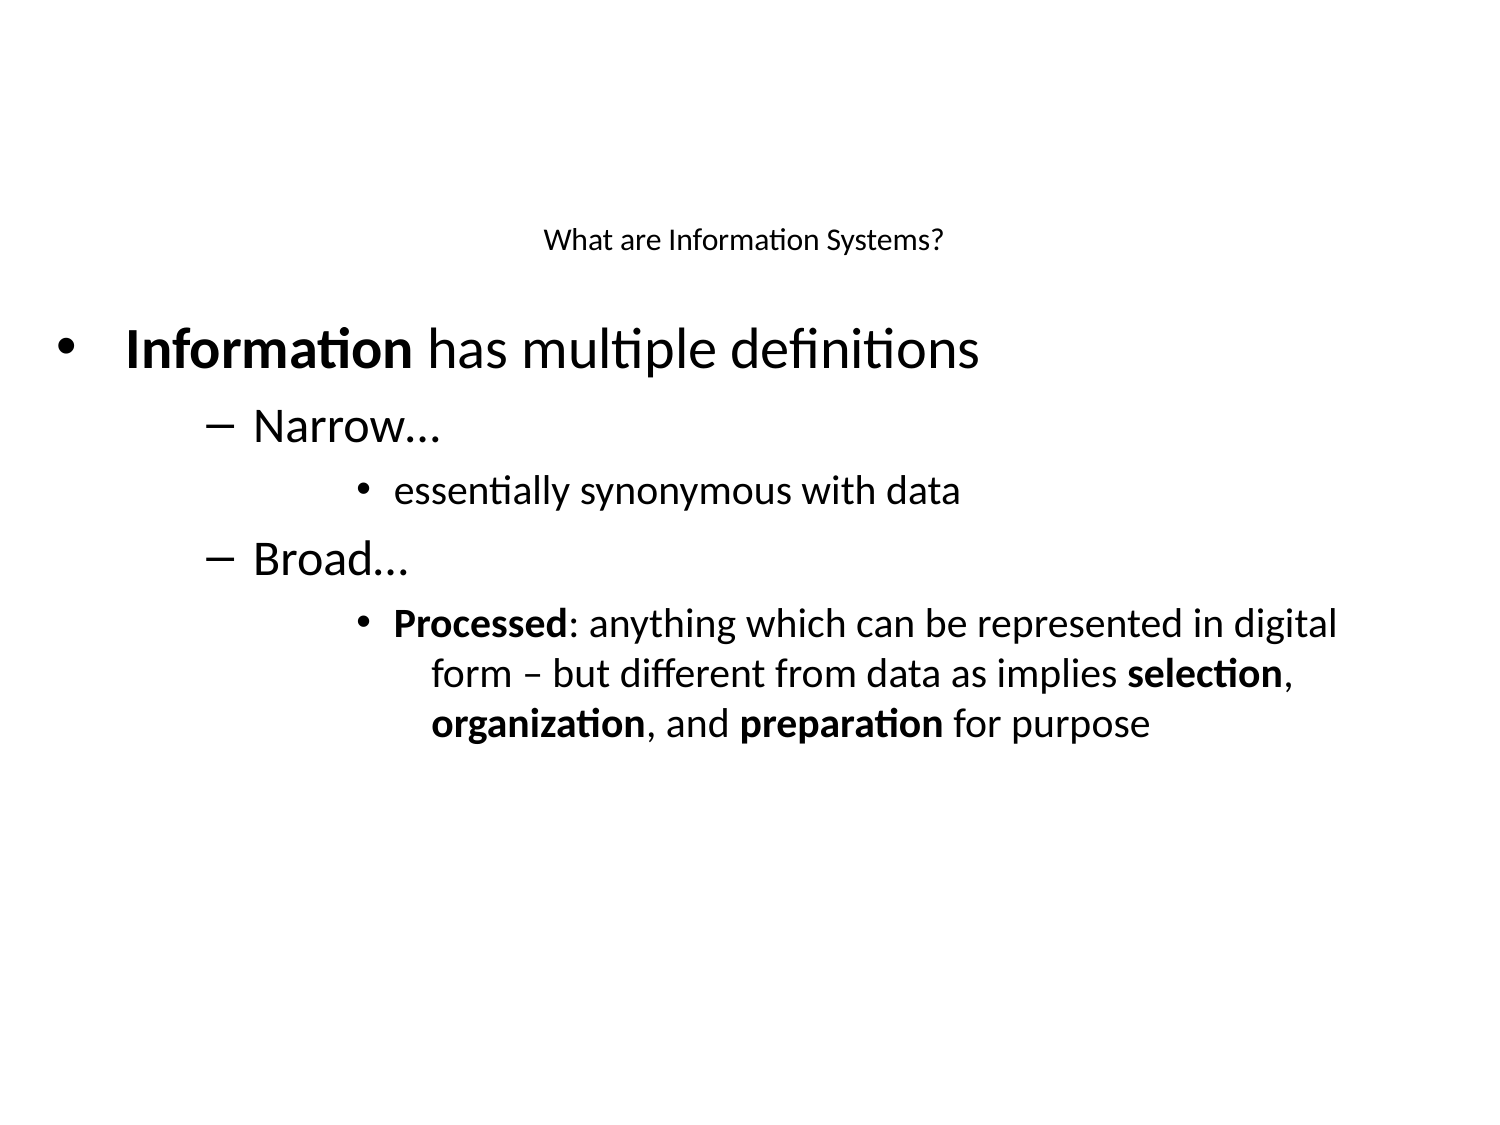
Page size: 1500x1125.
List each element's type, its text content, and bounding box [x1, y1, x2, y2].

title What are Information Systems? [17, 173, 1471, 303]
list Information has multiple definitions Narrow… essentially synonymous with data Broad… Processed: anything which can be represented in digital form – but different from data as implies selection, organization, and preparation for purpose [41, 302, 1436, 1095]
